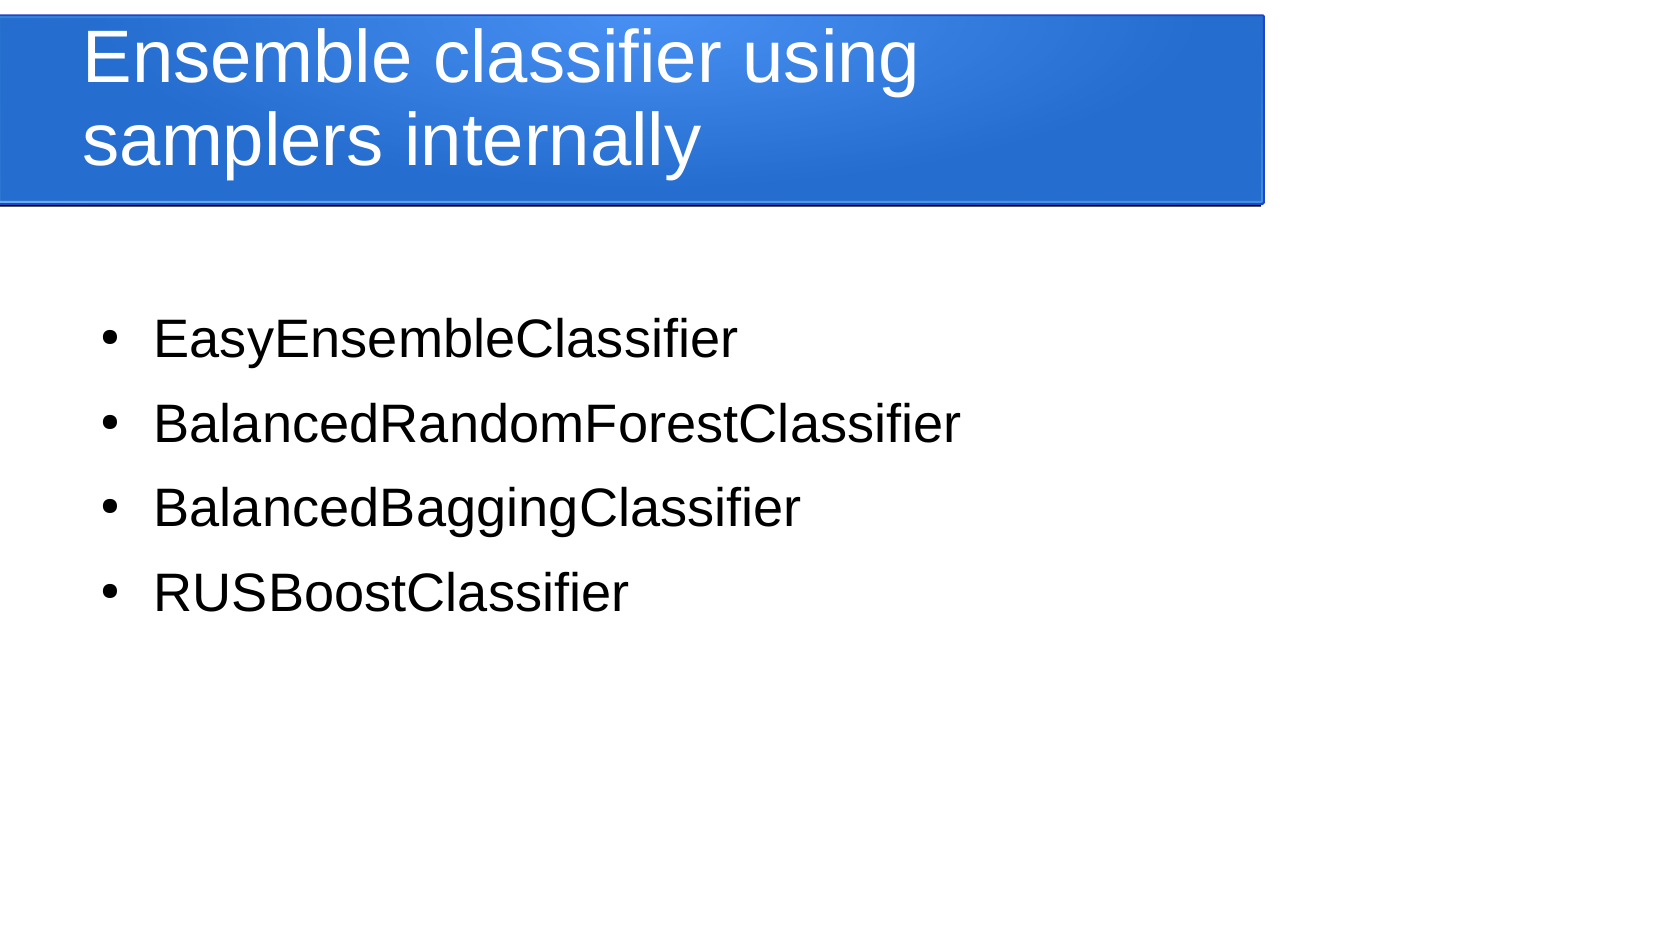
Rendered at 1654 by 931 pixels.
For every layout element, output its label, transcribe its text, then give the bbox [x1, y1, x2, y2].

title Ensemble classifier using samplers internally [82, 15, 1235, 224]
list EasyEnsembleClassifier BalancedRandomForestClassifier BalancedBaggingClassifier RUSBoostClassifier [82, 224, 1571, 764]
